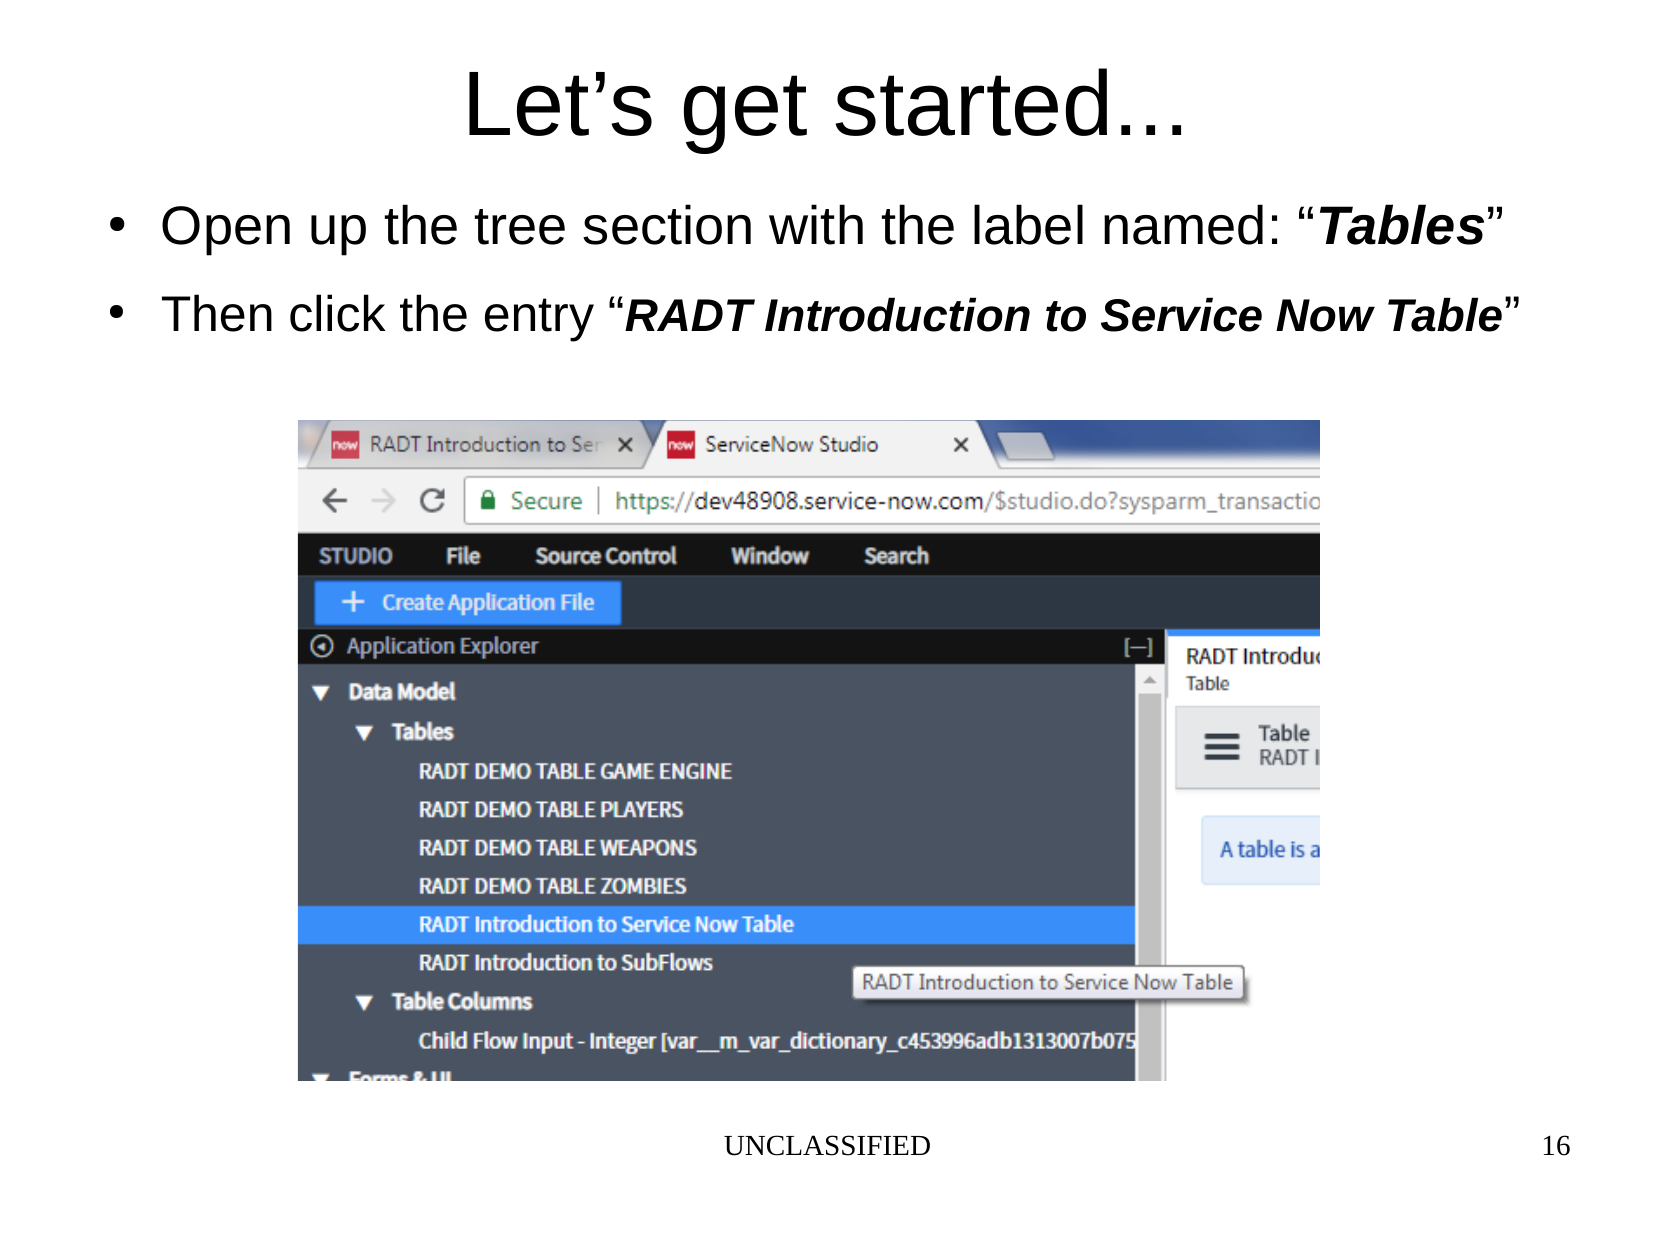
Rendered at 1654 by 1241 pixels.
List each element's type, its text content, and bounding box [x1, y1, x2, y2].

picture [297, 420, 1321, 1081]
list Open up the tree section with the label named: “Tables” Then click the entry “RADT Introduction to Service Now Table” [90, 195, 1579, 916]
title Let’s get started... [82, 0, 1571, 208]
